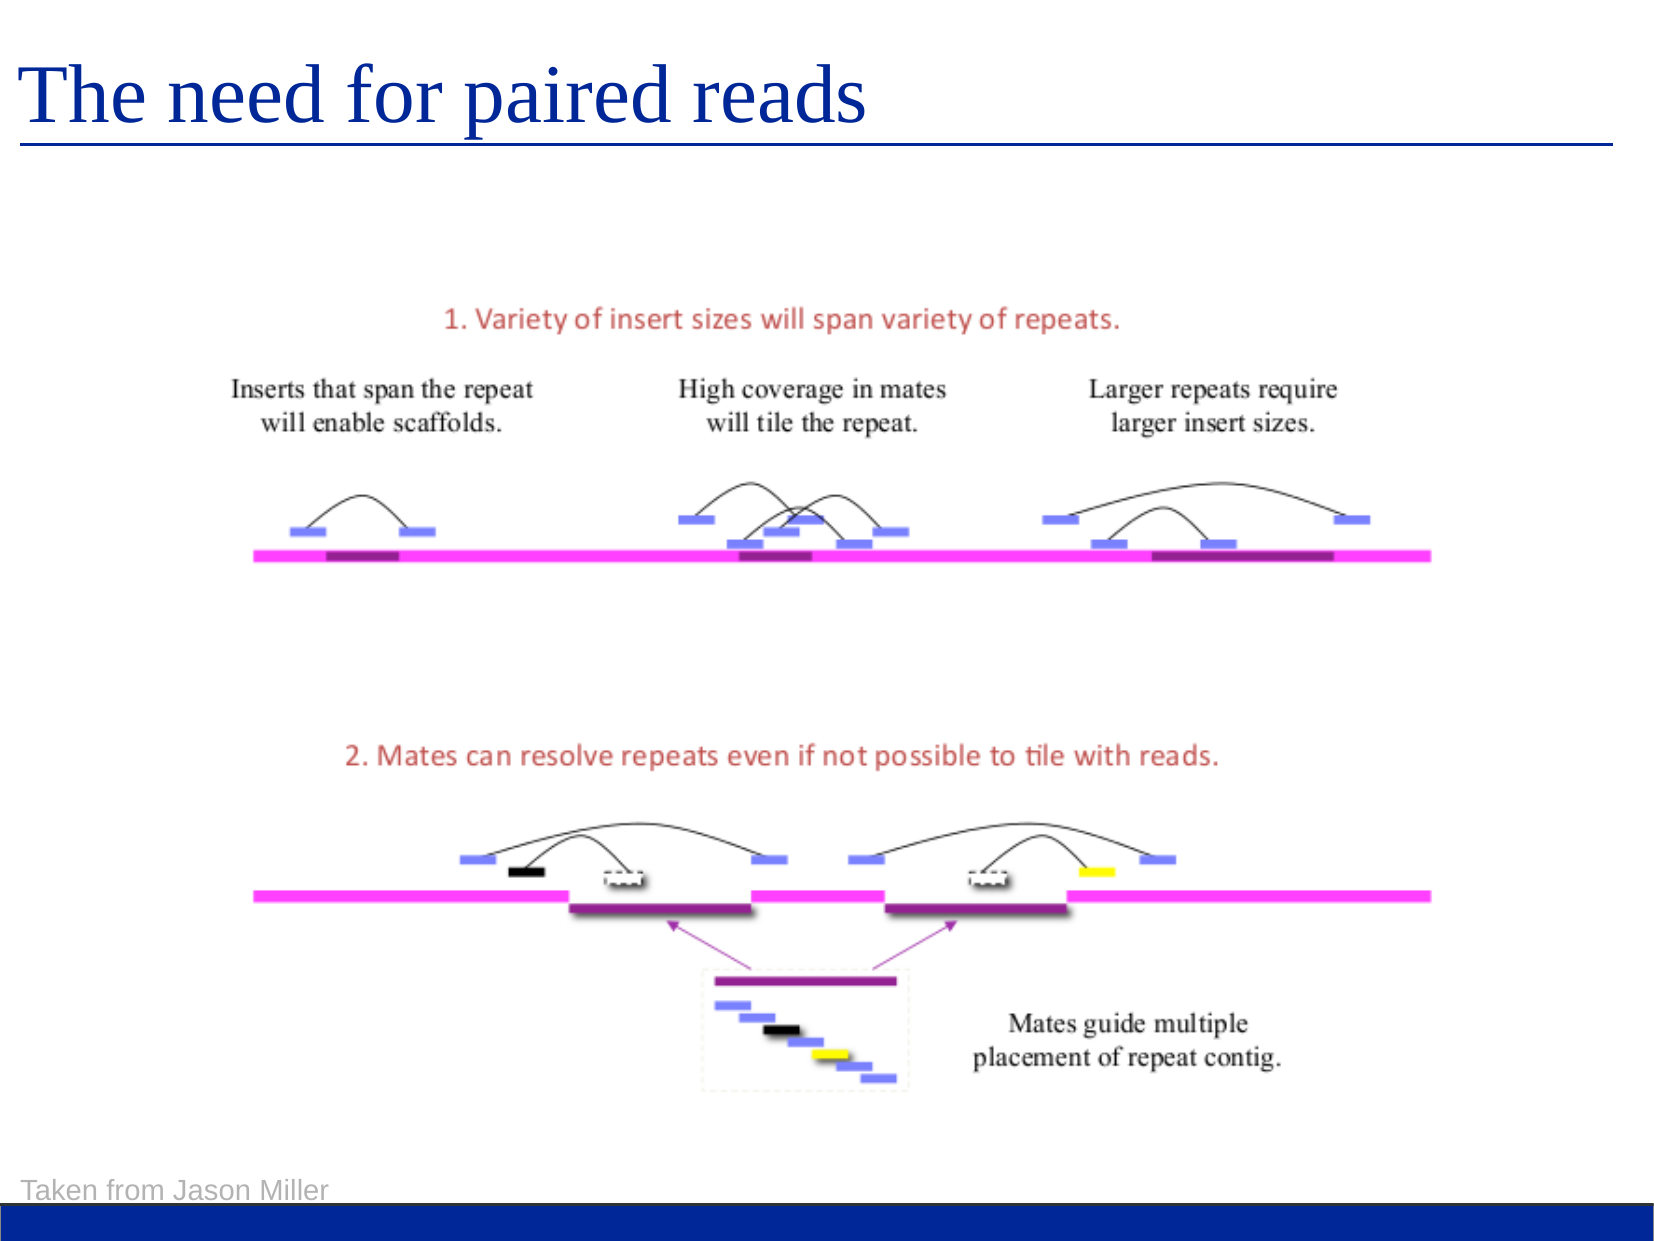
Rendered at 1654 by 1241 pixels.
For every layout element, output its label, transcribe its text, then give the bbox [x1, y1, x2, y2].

picture [179, 240, 1475, 1111]
text_box Taken from Jason Miller [5, 1166, 402, 1214]
title The need for paired reads [17, 0, 1589, 198]
